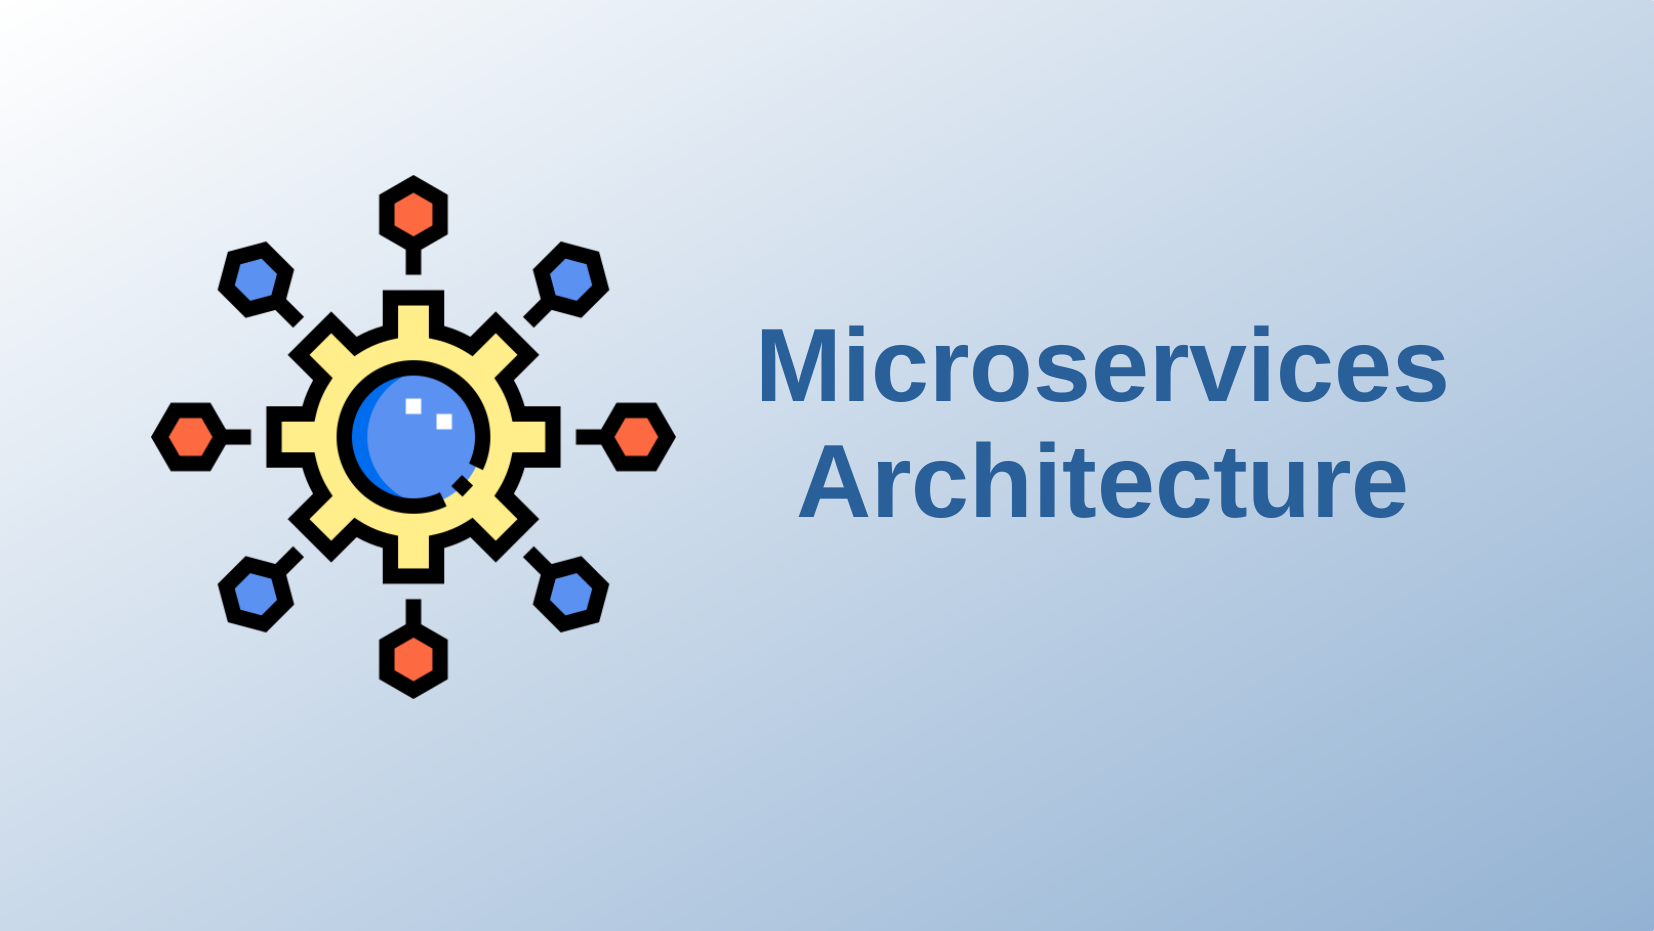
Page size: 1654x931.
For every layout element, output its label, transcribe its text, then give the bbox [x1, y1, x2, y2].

picture [151, 175, 676, 700]
text_box Microservices Architecture [676, 300, 1576, 573]
